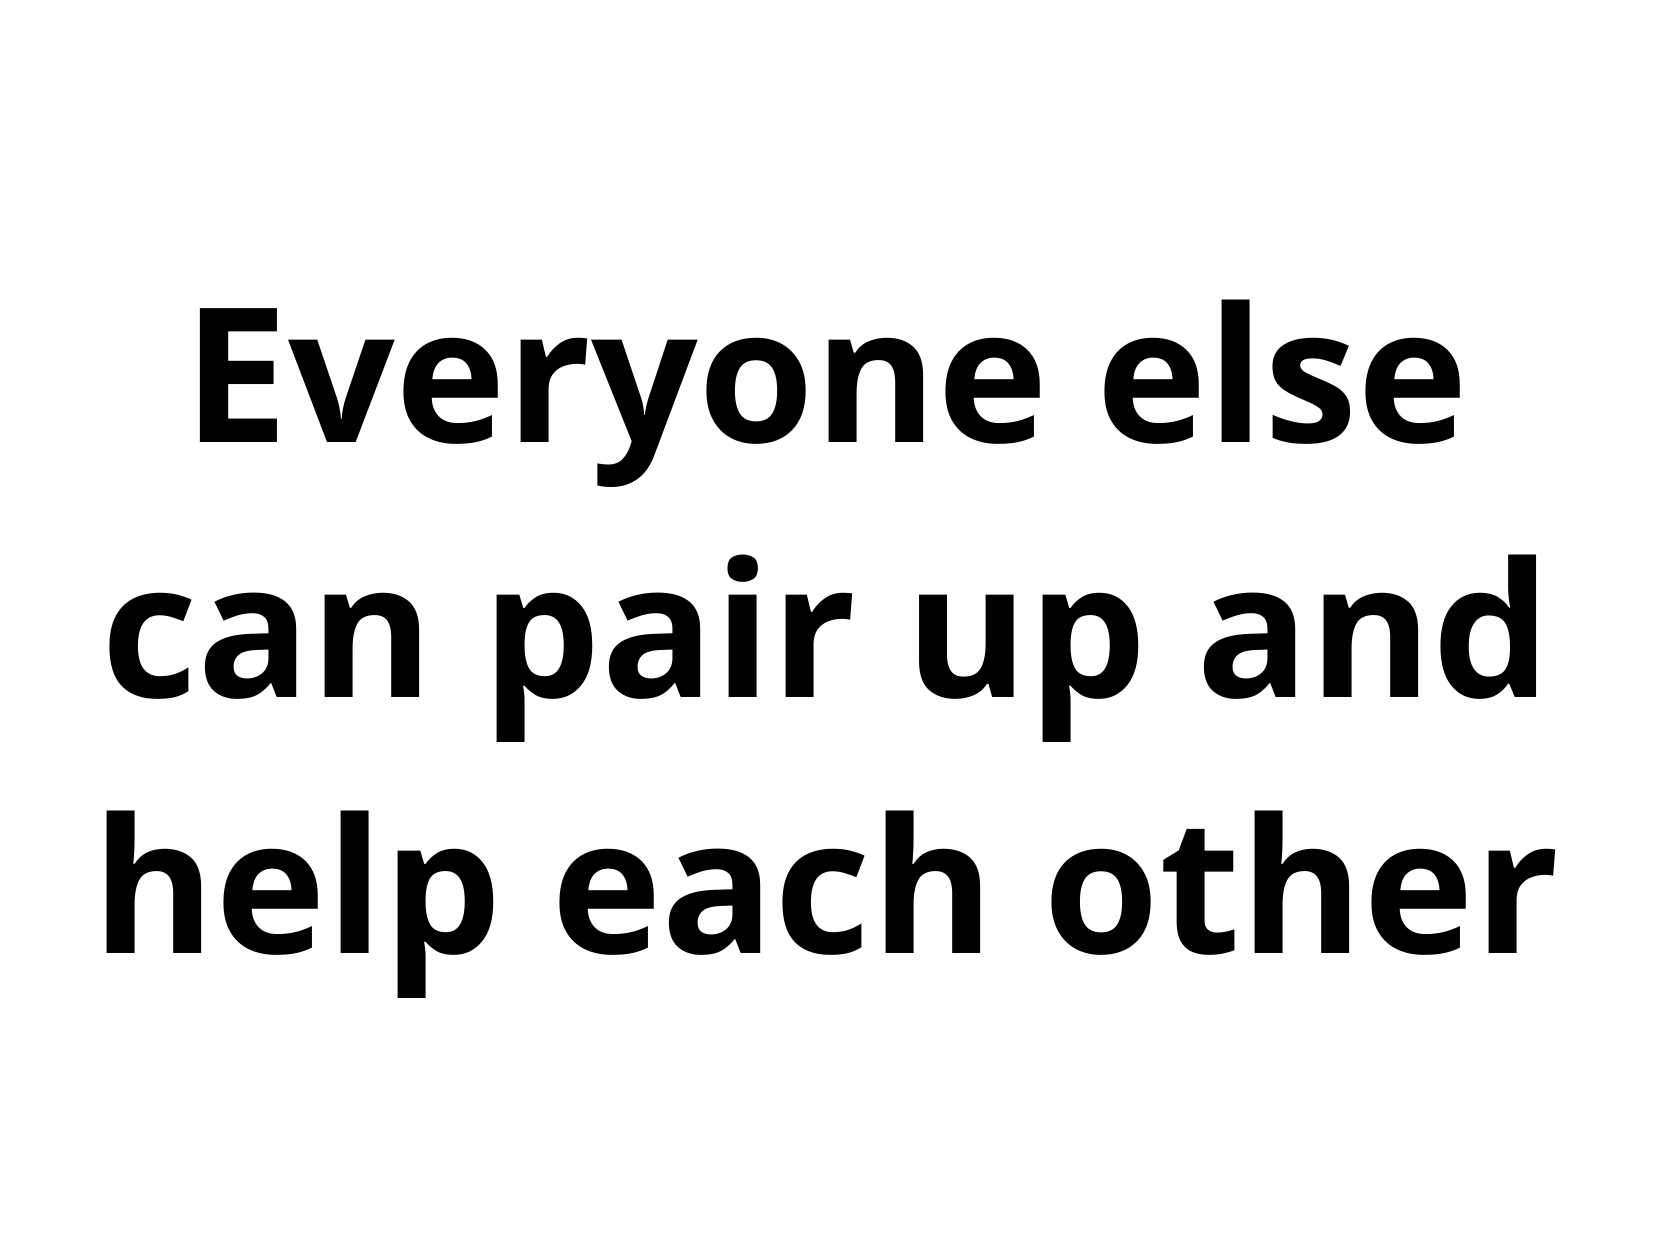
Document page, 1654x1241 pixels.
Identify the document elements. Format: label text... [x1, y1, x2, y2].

title Everyone else can pair up and help each other [82, 49, 1571, 1201]
